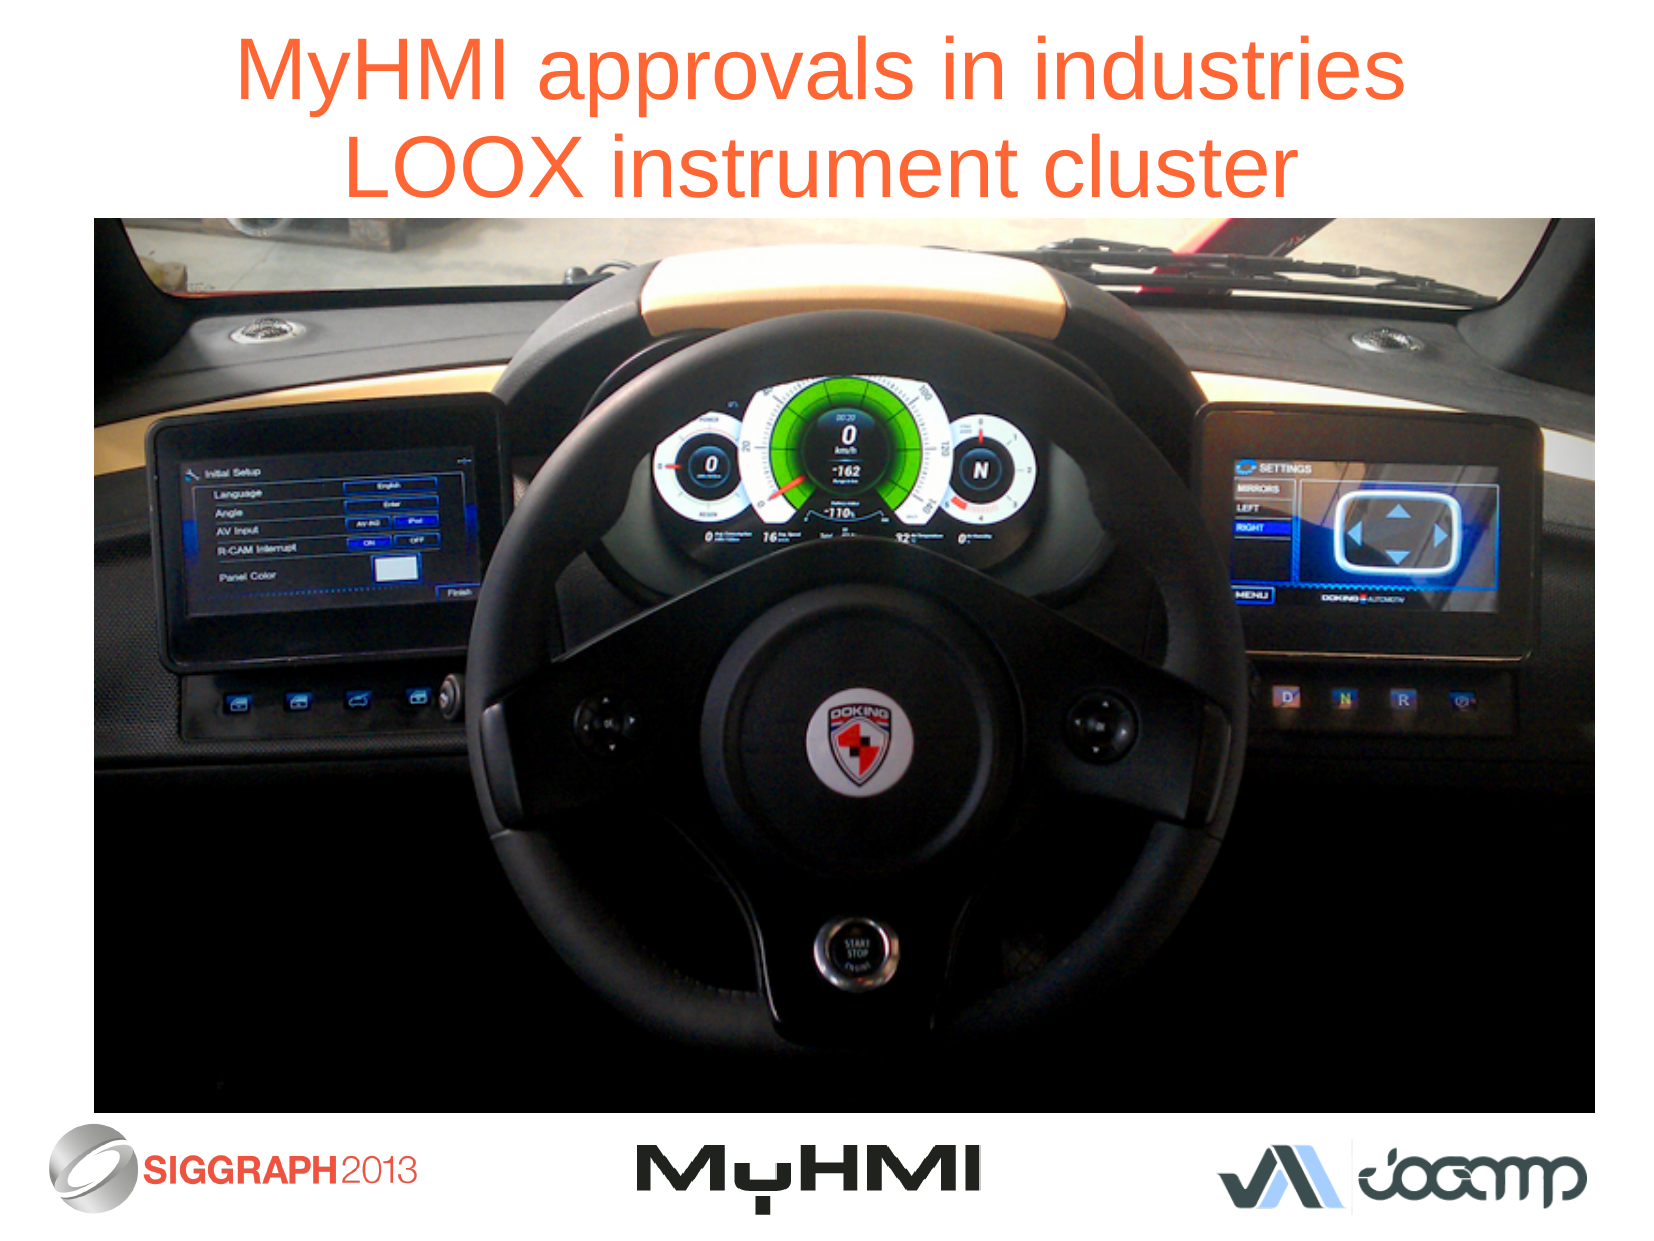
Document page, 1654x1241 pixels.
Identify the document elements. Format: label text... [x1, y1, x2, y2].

picture [1215, 1139, 1587, 1215]
title MyHMI approvals in industries LOOX instrument cluster [68, 20, 1576, 217]
picture [45, 1122, 421, 1215]
picture [637, 1145, 981, 1215]
picture [94, 218, 1595, 1113]
